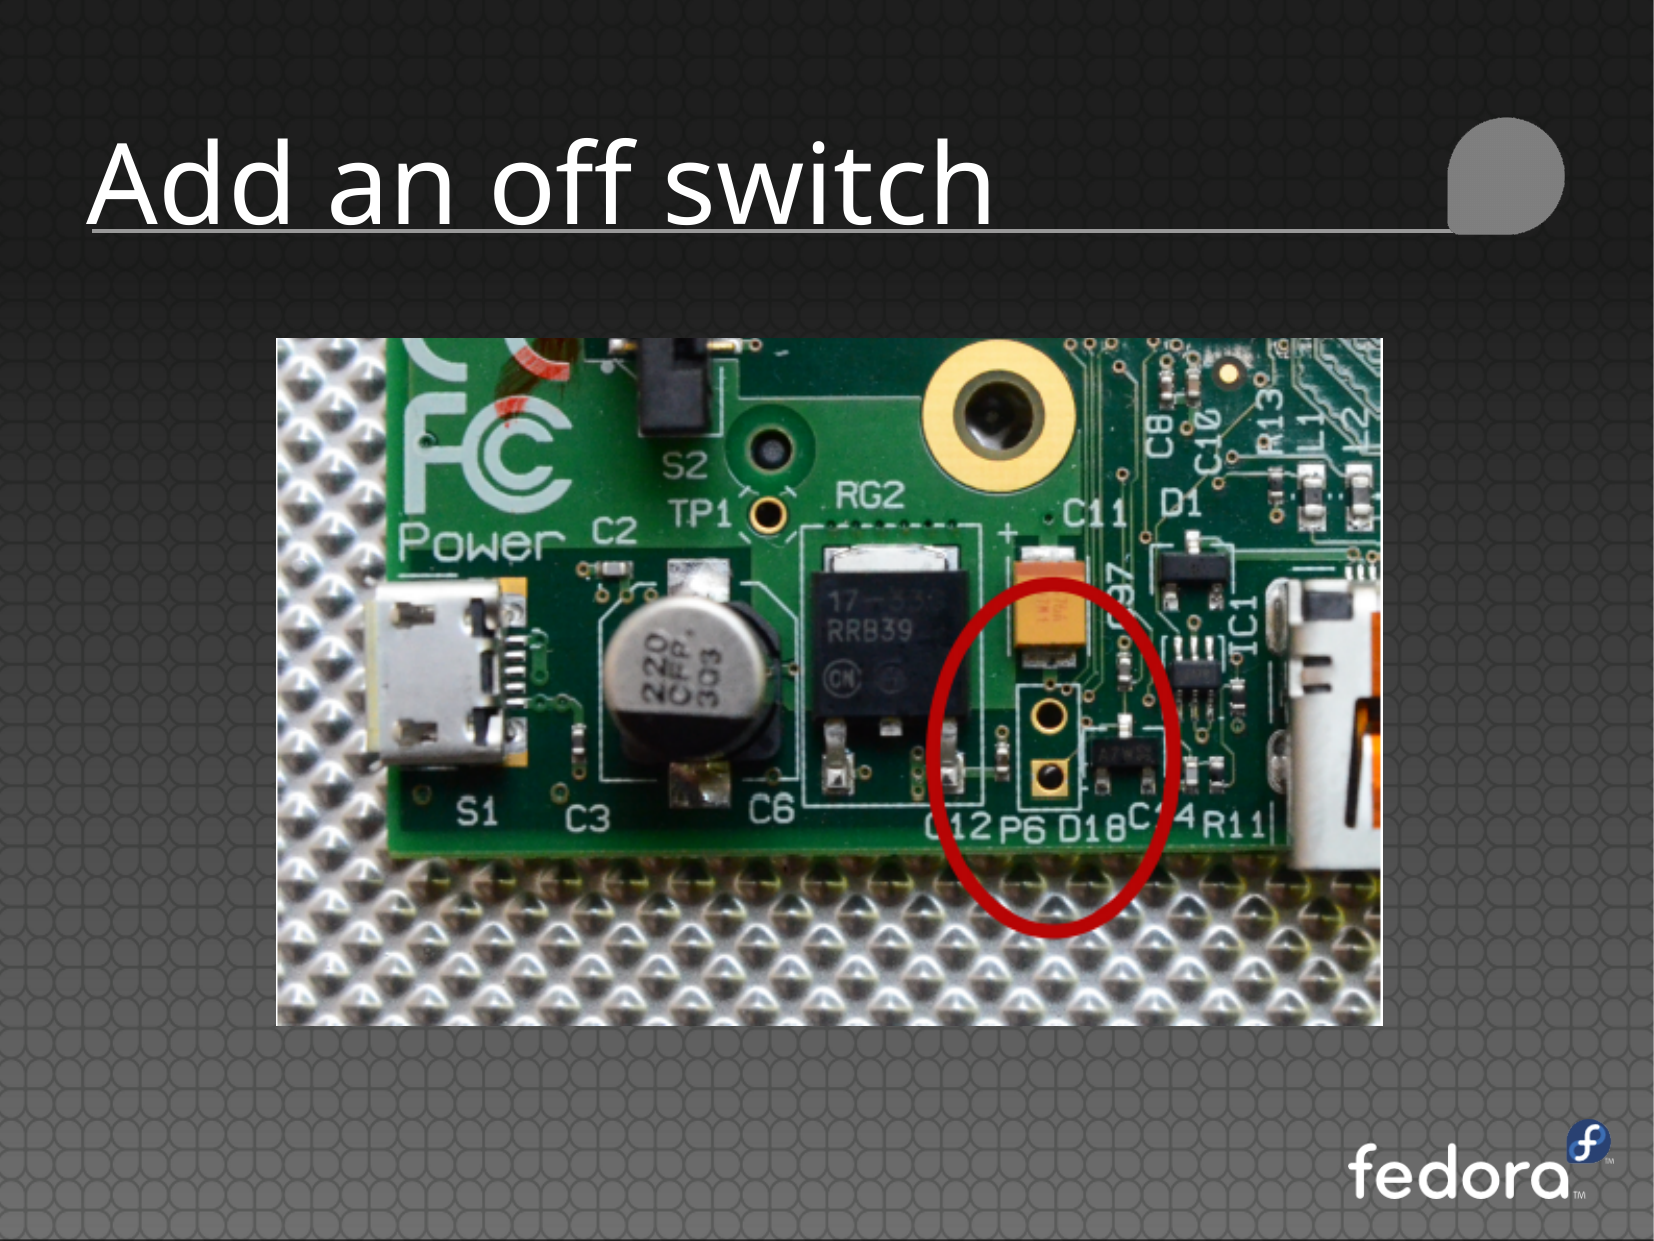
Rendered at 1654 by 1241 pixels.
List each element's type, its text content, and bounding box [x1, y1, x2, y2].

title Add an off switch [86, 112, 1576, 249]
picture [0, 0, 1654, 1241]
